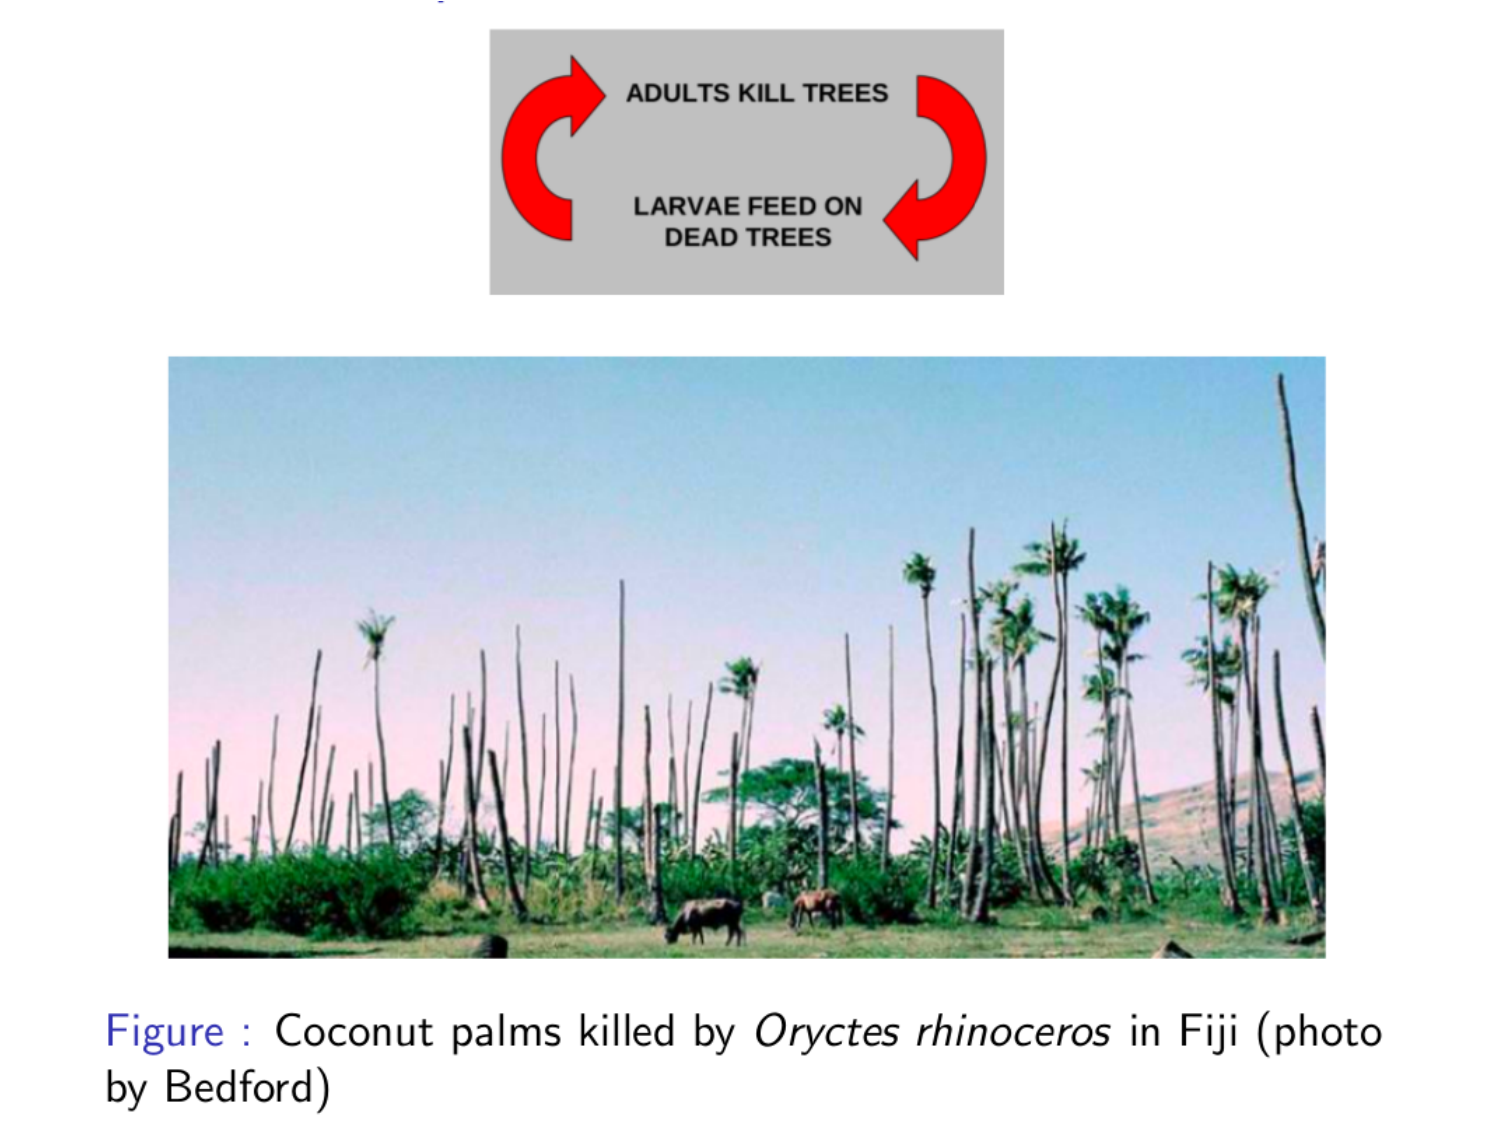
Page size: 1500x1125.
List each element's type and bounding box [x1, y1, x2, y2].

picture [82, 1, 1399, 1125]
